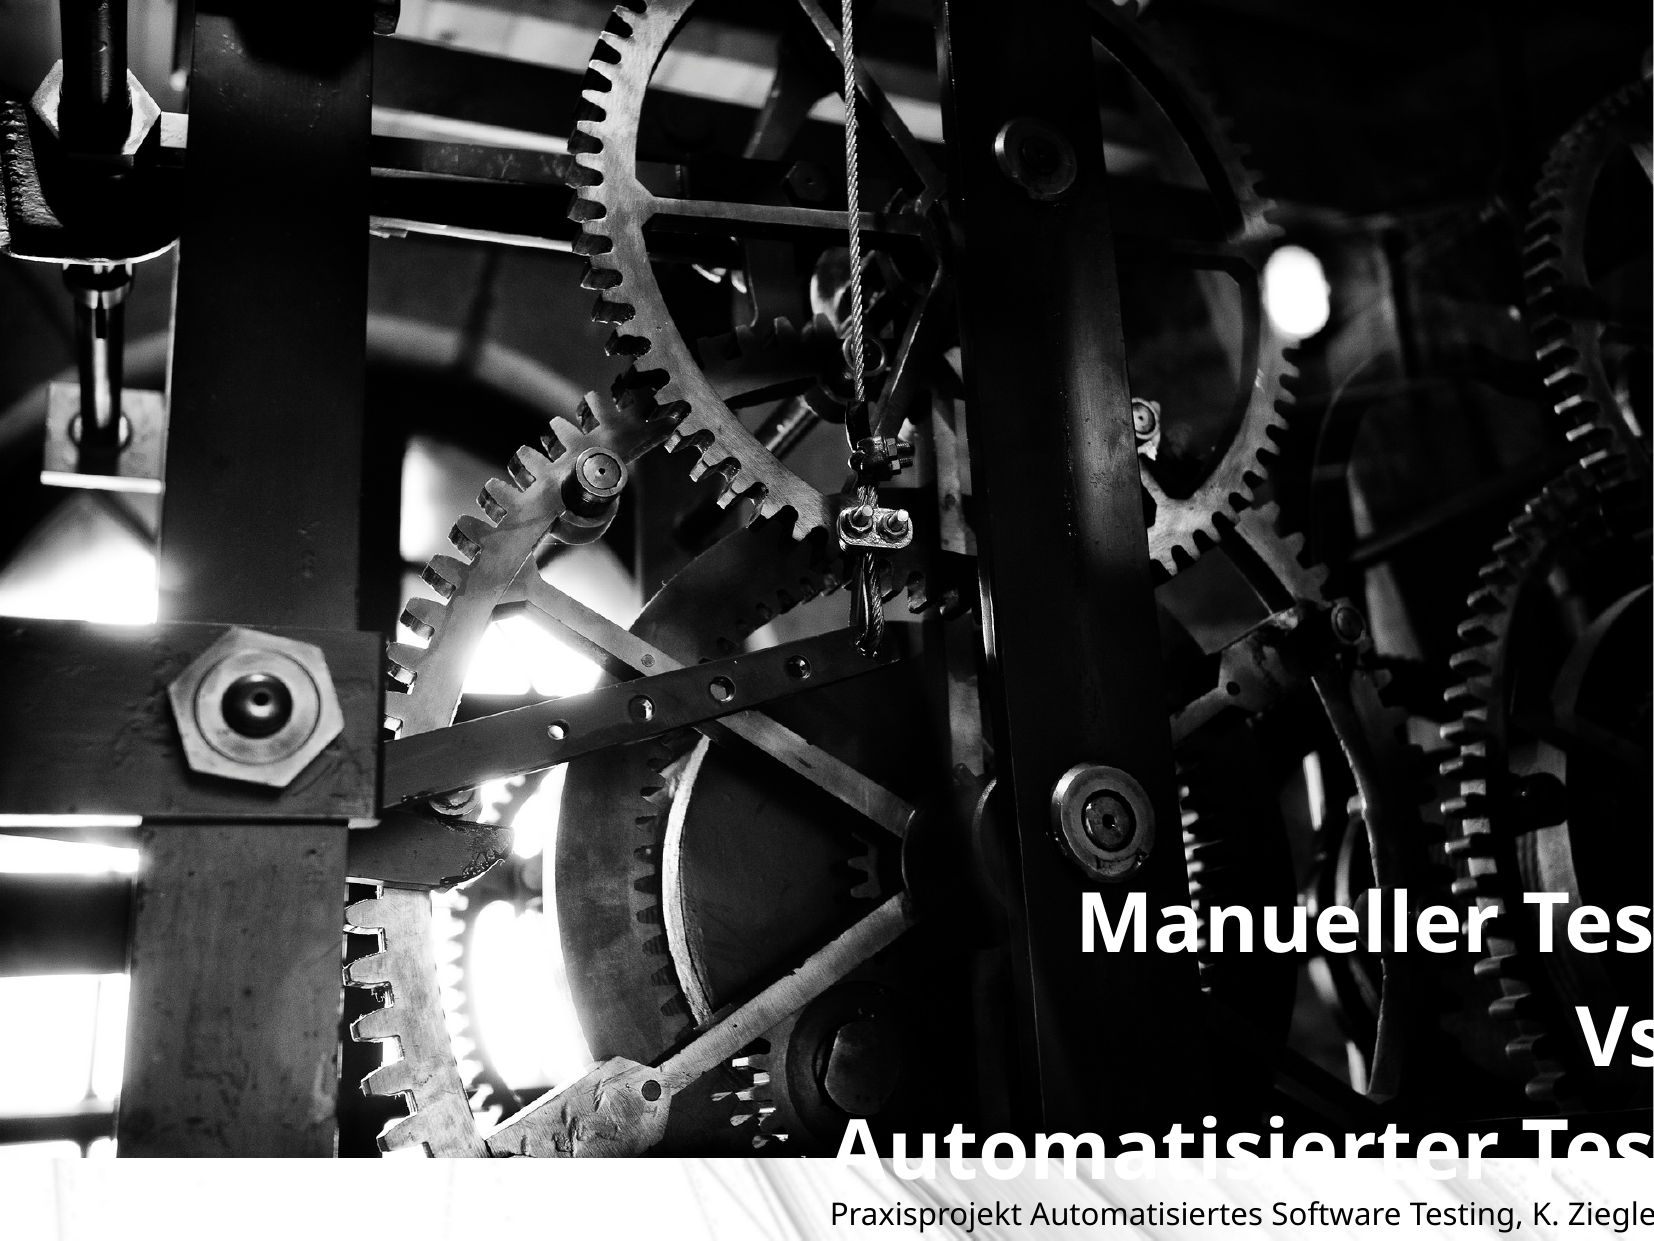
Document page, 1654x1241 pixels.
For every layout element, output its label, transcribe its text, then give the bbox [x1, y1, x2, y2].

text_box Manueller Test Vs Automatisierter Test [814, 856, 1654, 1184]
text_box Praxisprojekt Automatisiertes Software Testing, K. Ziegler [814, 1184, 1654, 1241]
picture [0, 0, 1654, 1241]
